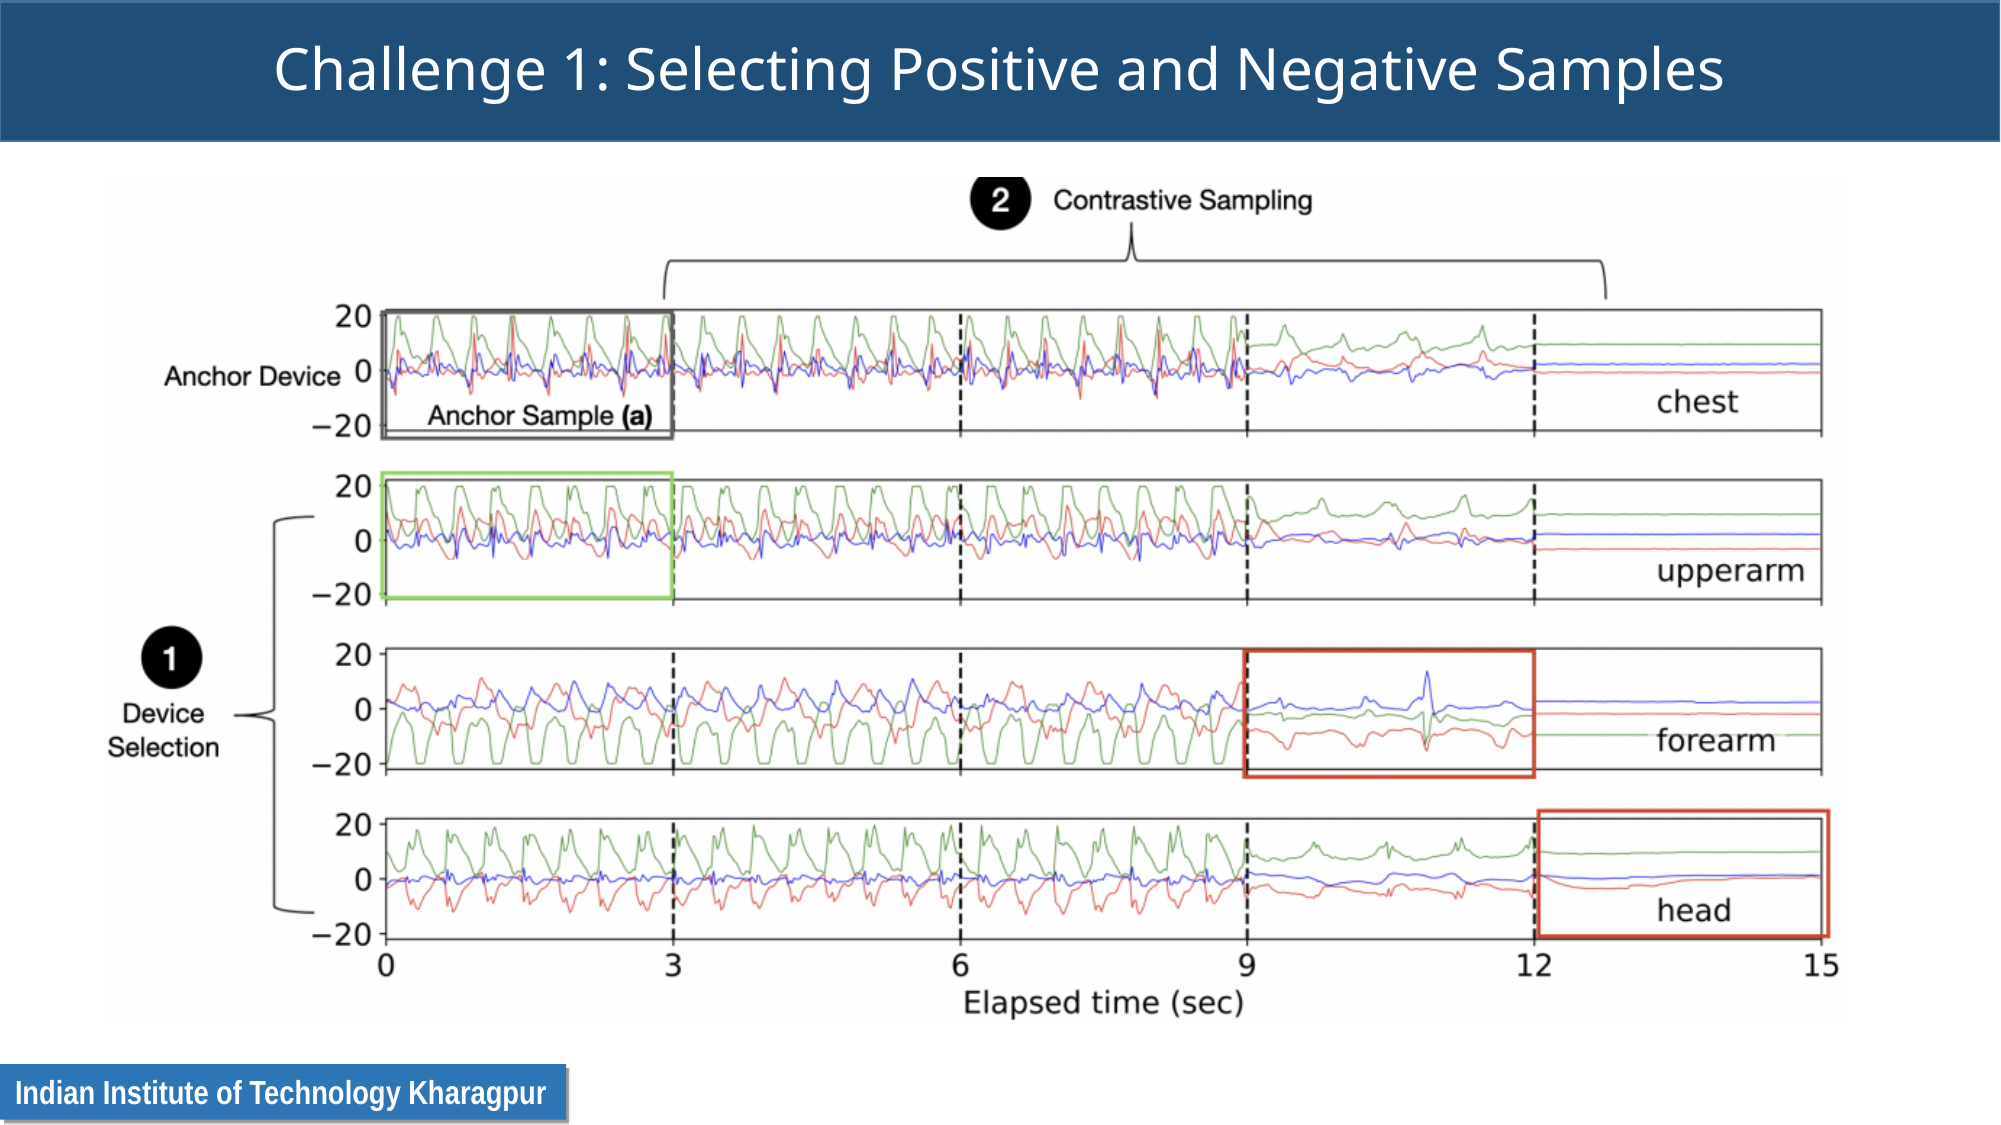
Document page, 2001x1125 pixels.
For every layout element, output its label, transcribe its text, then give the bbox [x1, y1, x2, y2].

title Challenge 1: Selecting Positive and Negative Samples [0, 1, 2000, 141]
picture [104, 177, 1896, 1036]
